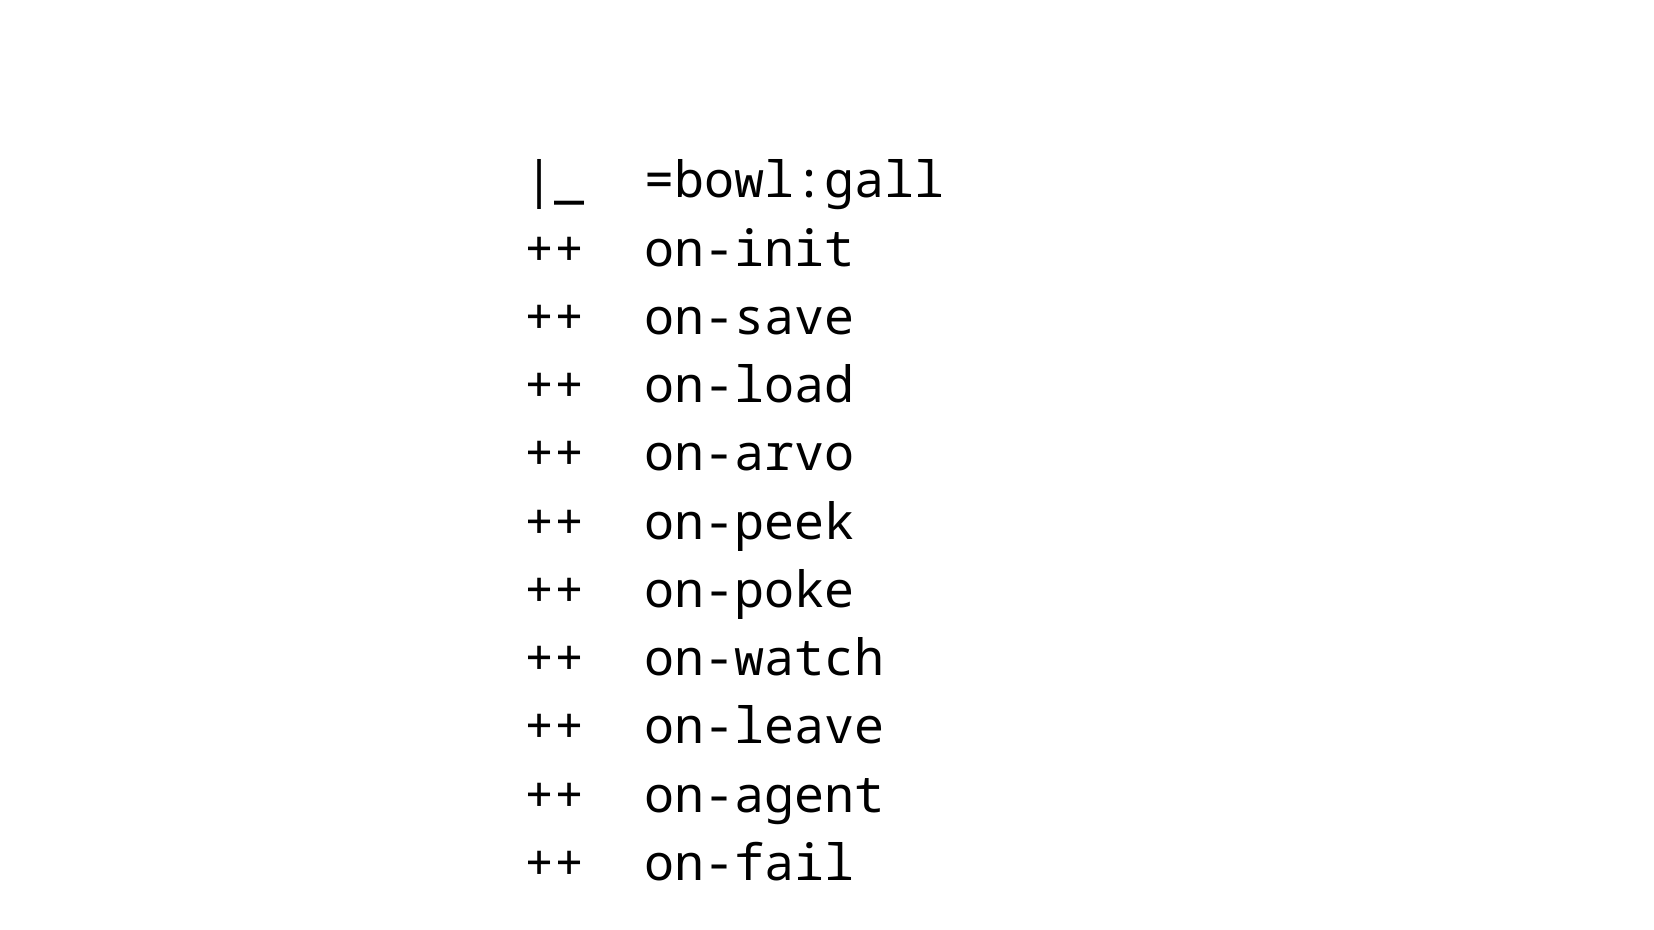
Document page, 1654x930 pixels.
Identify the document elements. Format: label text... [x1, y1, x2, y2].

text_box |_ =bowl:gall ++ on-init ++ on-save ++ on-load ++ on-arvo ++ on-peek ++ on-poke ++ on-watch ++ on-leave ++ on-agent ++ on-fail -- [510, 0, 1638, 930]
